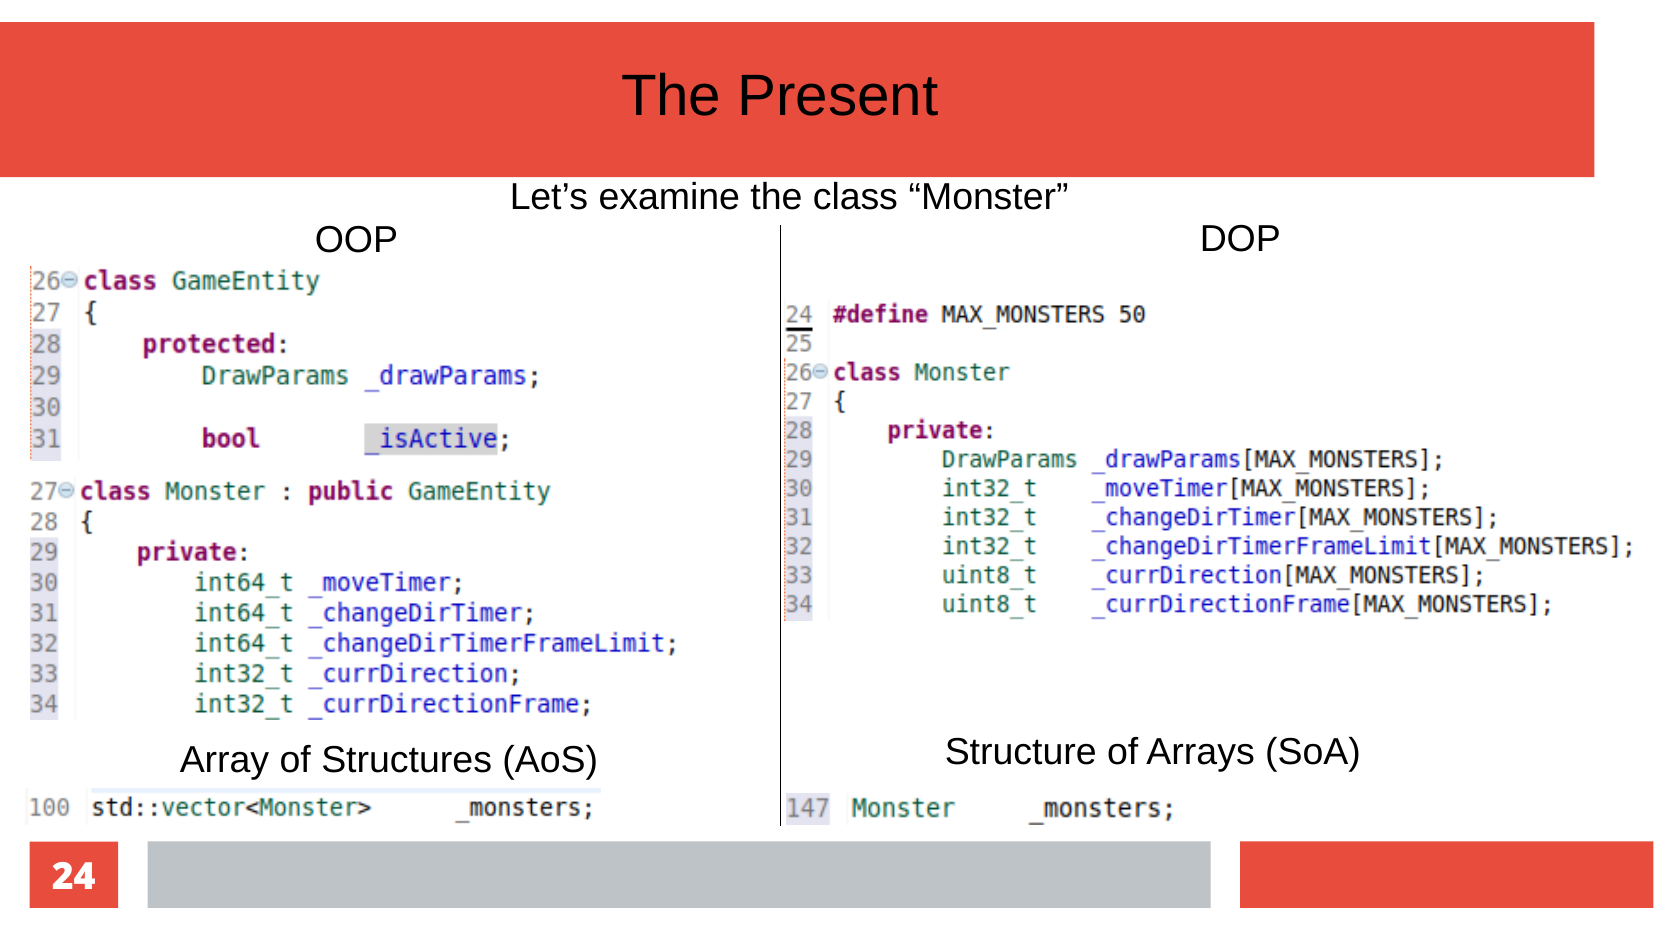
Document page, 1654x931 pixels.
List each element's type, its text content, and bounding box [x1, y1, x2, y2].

picture [30, 477, 685, 721]
picture [25, 788, 601, 826]
picture [784, 299, 1636, 621]
text_box DOP [1186, 210, 1306, 267]
picture [30, 266, 546, 461]
text_box OOP [300, 211, 421, 266]
text_box Structure of Arrays (SoA) [930, 723, 1396, 781]
picture [786, 793, 1186, 826]
text_box The Present [270, 55, 1291, 136]
text_box Let’s examine the class “Monster” [495, 168, 1186, 267]
text_box Array of Structures (AoS) [165, 731, 631, 789]
